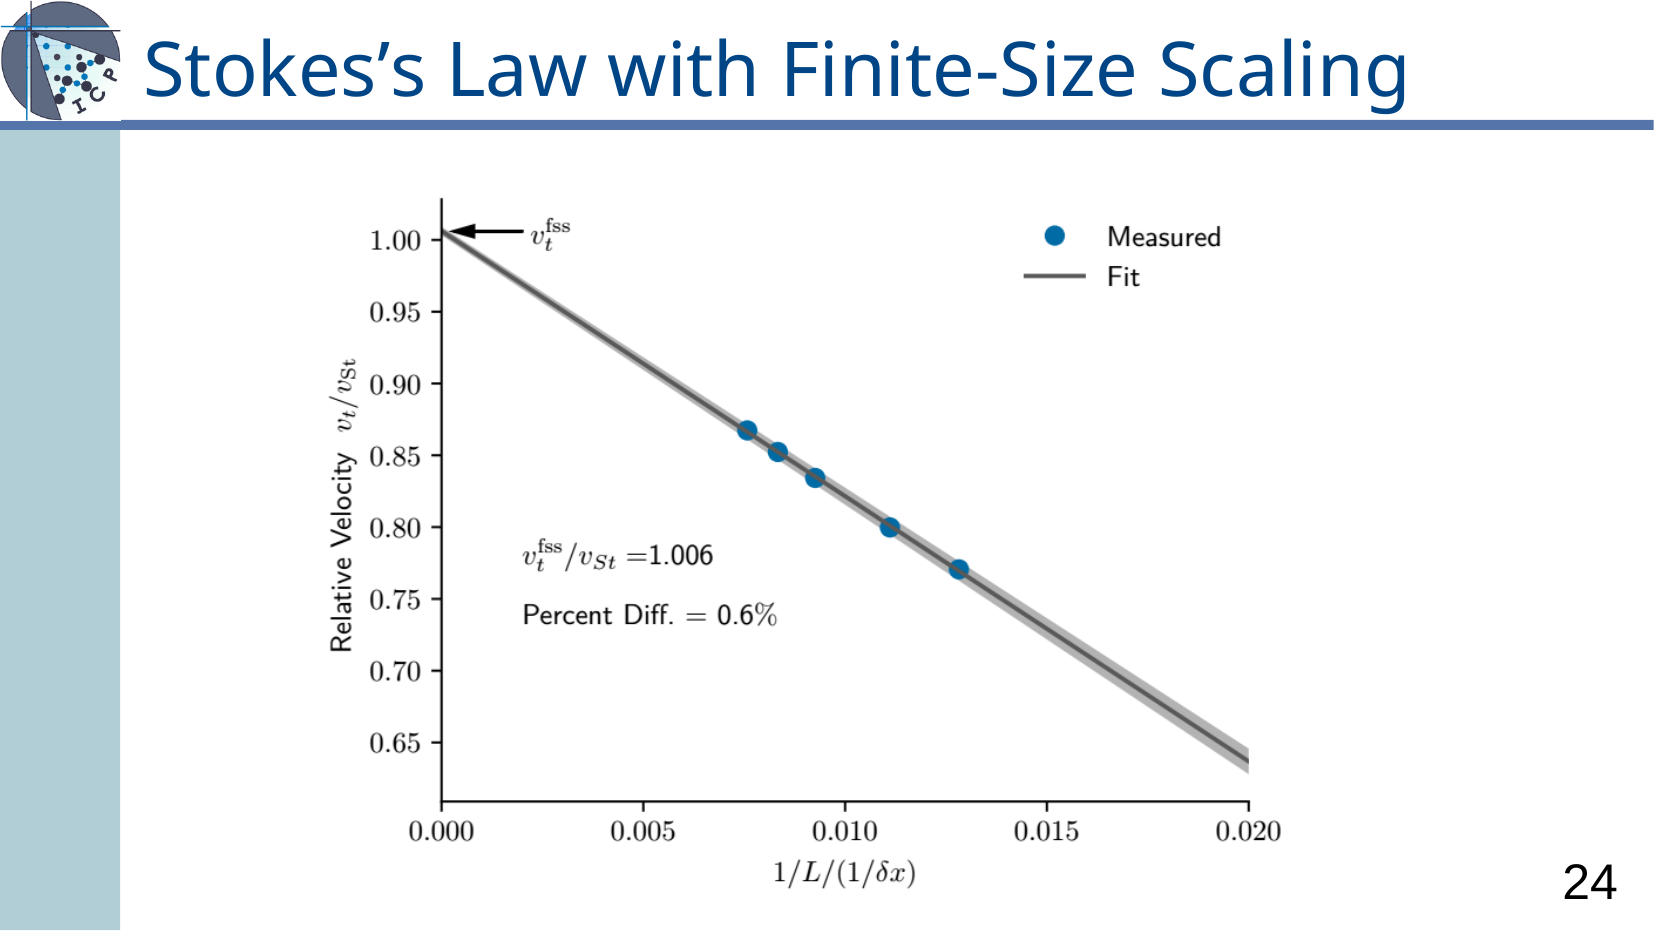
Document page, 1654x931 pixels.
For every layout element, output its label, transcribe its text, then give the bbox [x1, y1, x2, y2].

title Stokes’s Law with Finite-Size Scaling [135, 0, 1636, 121]
picture [300, 164, 1310, 914]
picture [0, 0, 121, 121]
